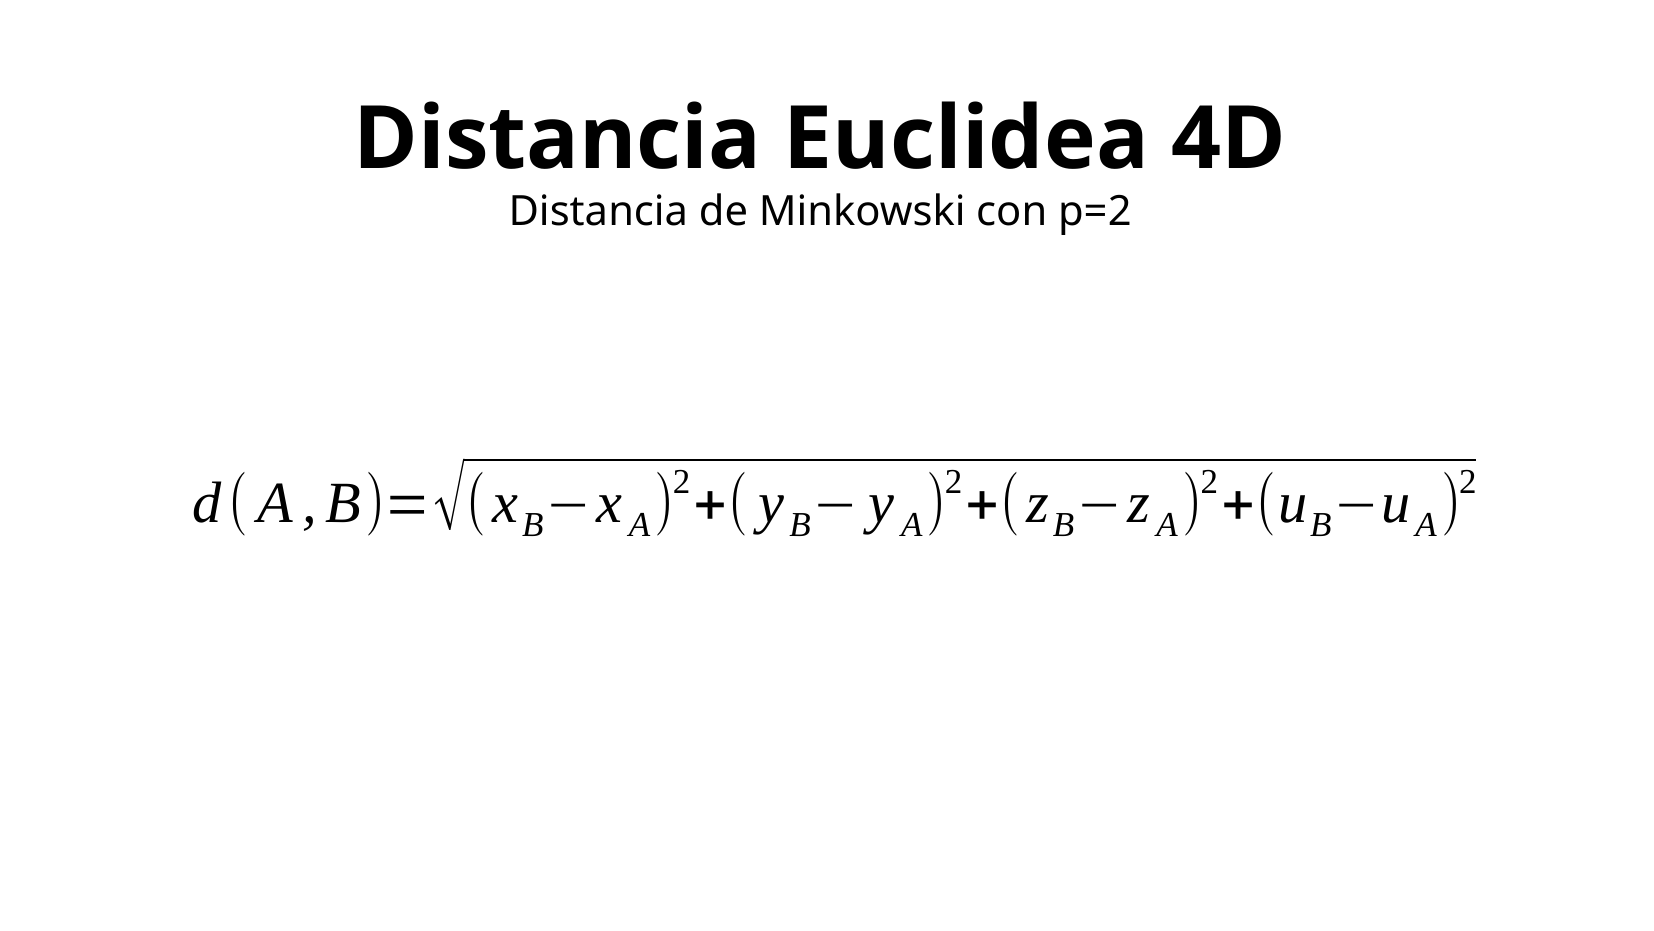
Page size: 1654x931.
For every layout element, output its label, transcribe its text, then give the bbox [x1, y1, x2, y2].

text_box Distancia Euclidea 4D [201, 67, 1440, 173]
chart [191, 455, 1477, 544]
text_box Distancia de Minkowski con p=2 [201, 173, 1440, 374]
